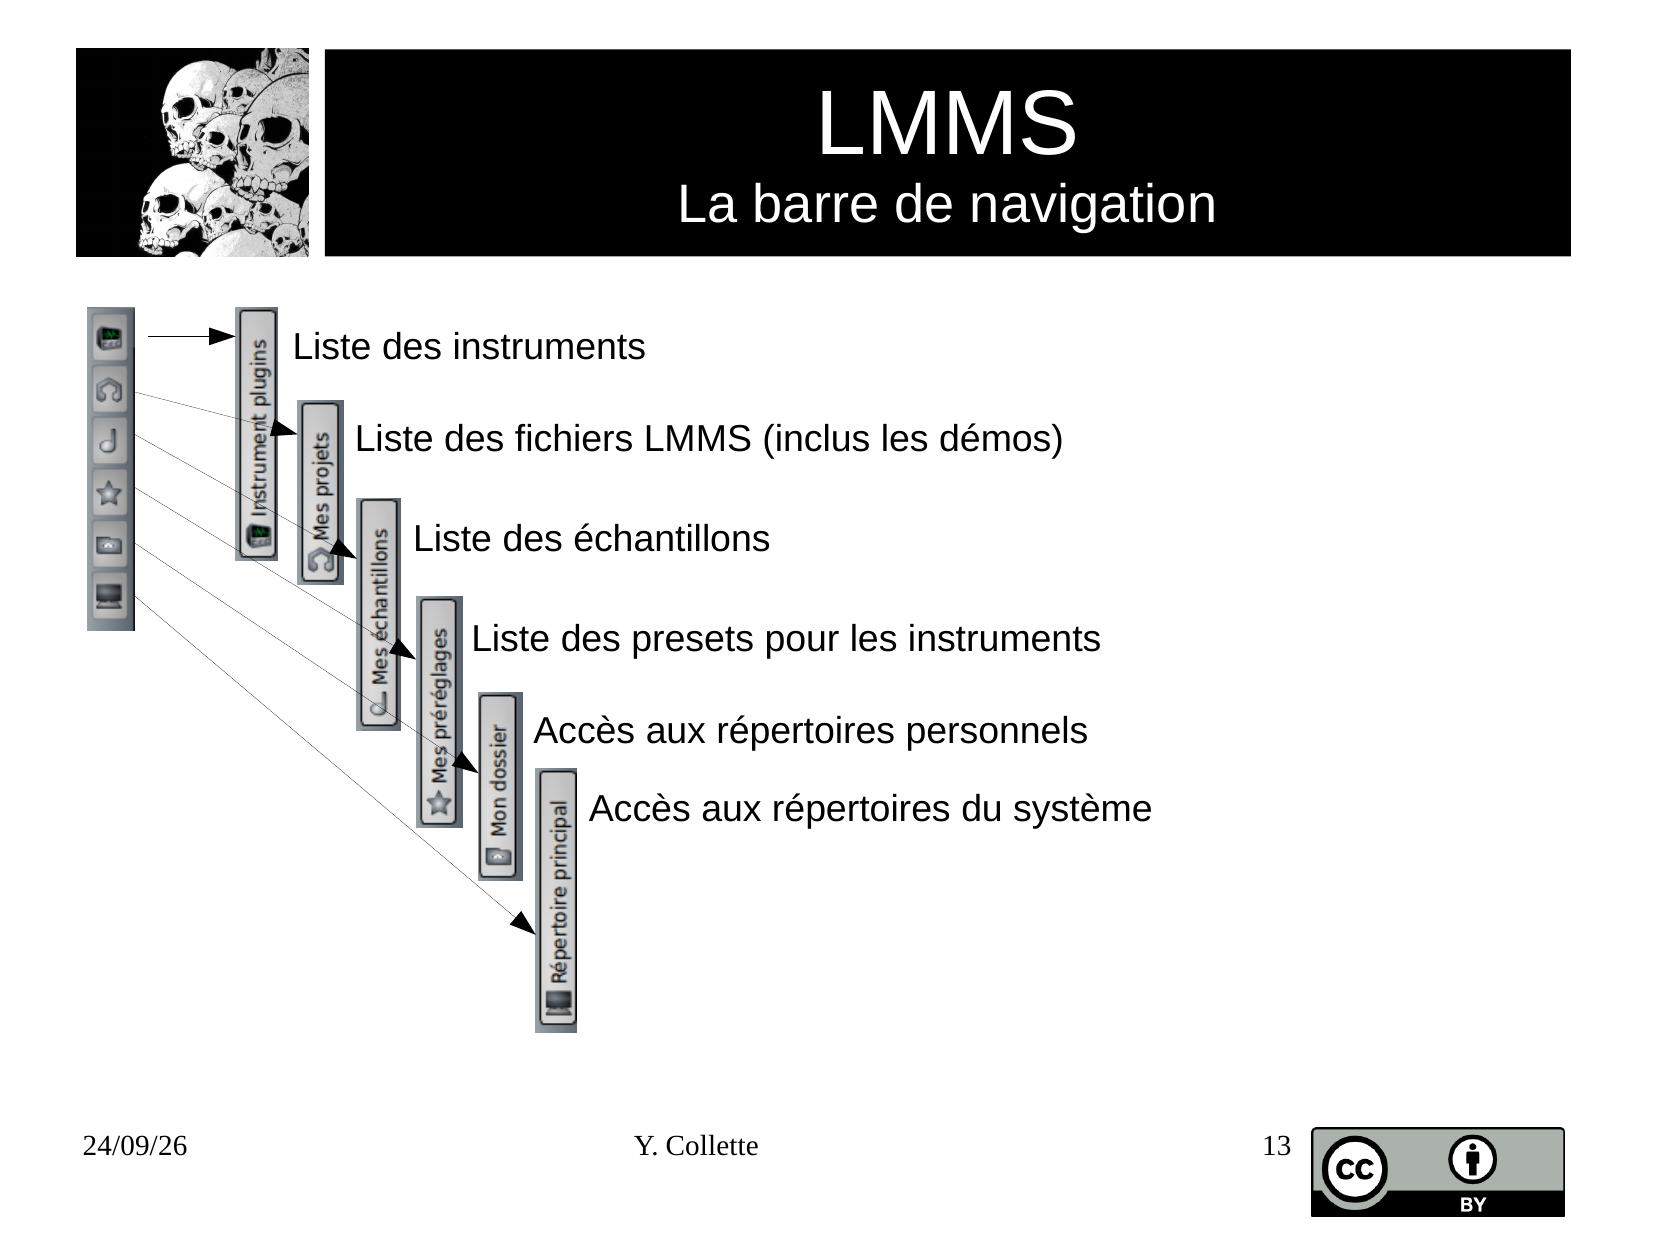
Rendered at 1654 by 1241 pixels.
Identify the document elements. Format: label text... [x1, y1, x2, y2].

title LMMS La barre de navigation [324, 49, 1571, 257]
text_box Liste des presets pour les instruments [456, 610, 1127, 672]
text_box Liste des fichiers LMMS (inclus les démos) [339, 409, 1119, 469]
picture [478, 692, 523, 882]
picture [1311, 1127, 1565, 1217]
picture [235, 419, 278, 513]
picture [297, 526, 344, 585]
text_box Accès aux répertoires du système [574, 780, 1205, 841]
picture [297, 400, 344, 545]
picture [87, 307, 135, 631]
picture [76, 48, 309, 257]
picture [235, 492, 278, 561]
text_box Liste des instruments [277, 317, 683, 375]
picture [356, 498, 401, 644]
picture [416, 596, 463, 757]
picture [356, 693, 401, 731]
text_box Accès aux répertoires personnels [518, 701, 1179, 763]
picture [535, 768, 577, 1033]
picture [235, 307, 278, 427]
picture [235, 550, 253, 561]
text_box Liste des échantillons [398, 510, 807, 568]
picture [416, 733, 463, 829]
picture [356, 624, 401, 720]
